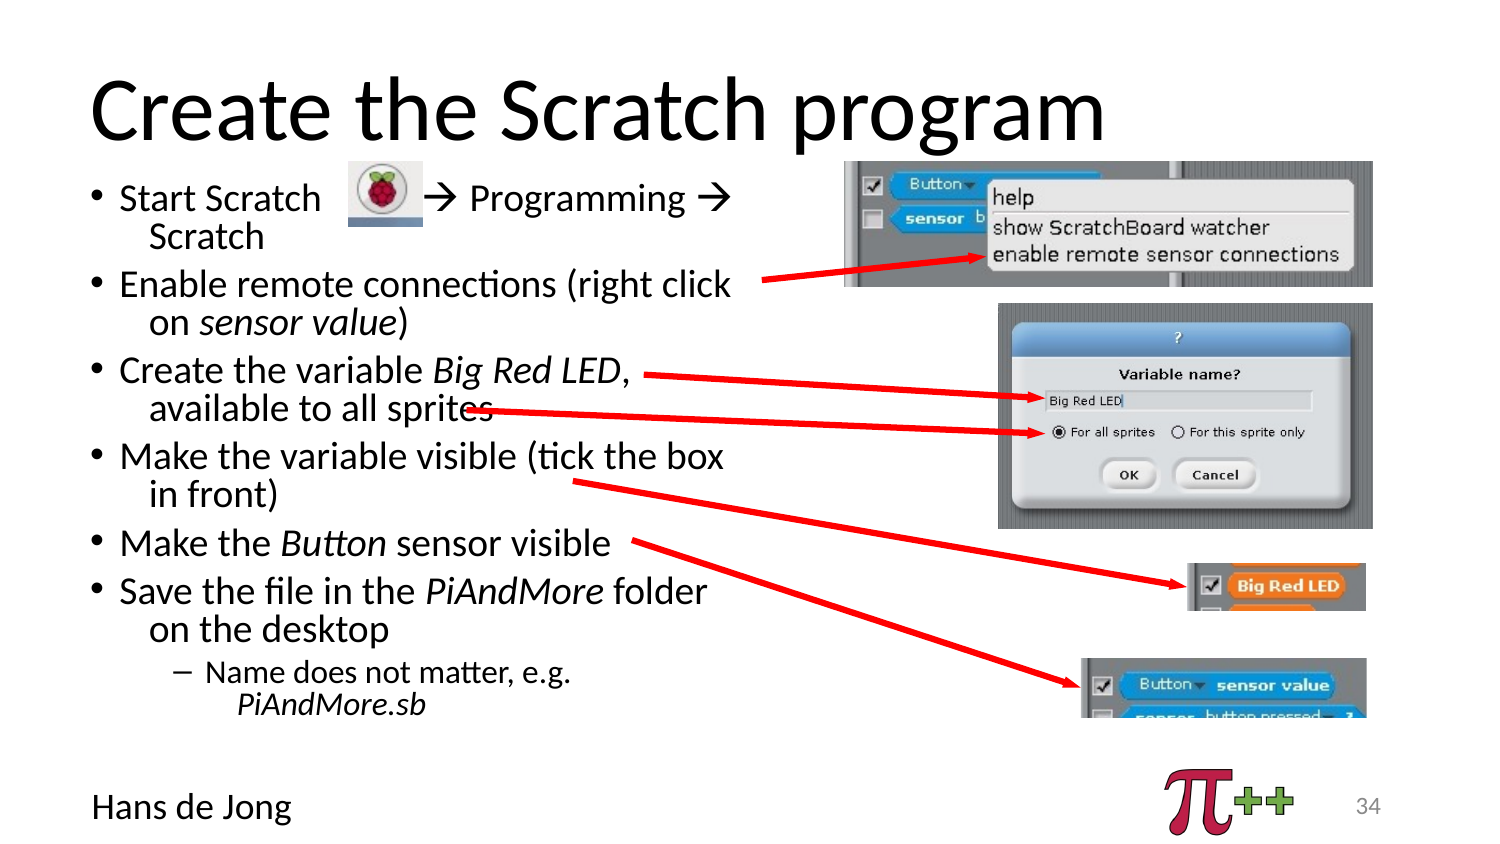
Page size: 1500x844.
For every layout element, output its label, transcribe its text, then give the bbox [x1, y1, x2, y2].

picture [1187, 563, 1366, 611]
picture [844, 161, 1373, 288]
list Start Scratch  Programming  Scratch Enable remote connections (right click on sensor value) Create the variable Big Red LED, available to all sprites Make the variable visible (tick the box in front) Make the Button sensor visible Save the file in the PiAndMore folder on the desktop Name does not matter, e.g. PiAndMore.sb [75, 173, 751, 754]
picture [998, 303, 1373, 529]
picture [1080, 658, 1367, 718]
title Create the Scratch program [75, 33, 1426, 175]
picture [1347, 710, 1353, 718]
text_box 34 [1340, 782, 1426, 827]
picture [1135, 714, 1195, 718]
picture [348, 161, 423, 227]
